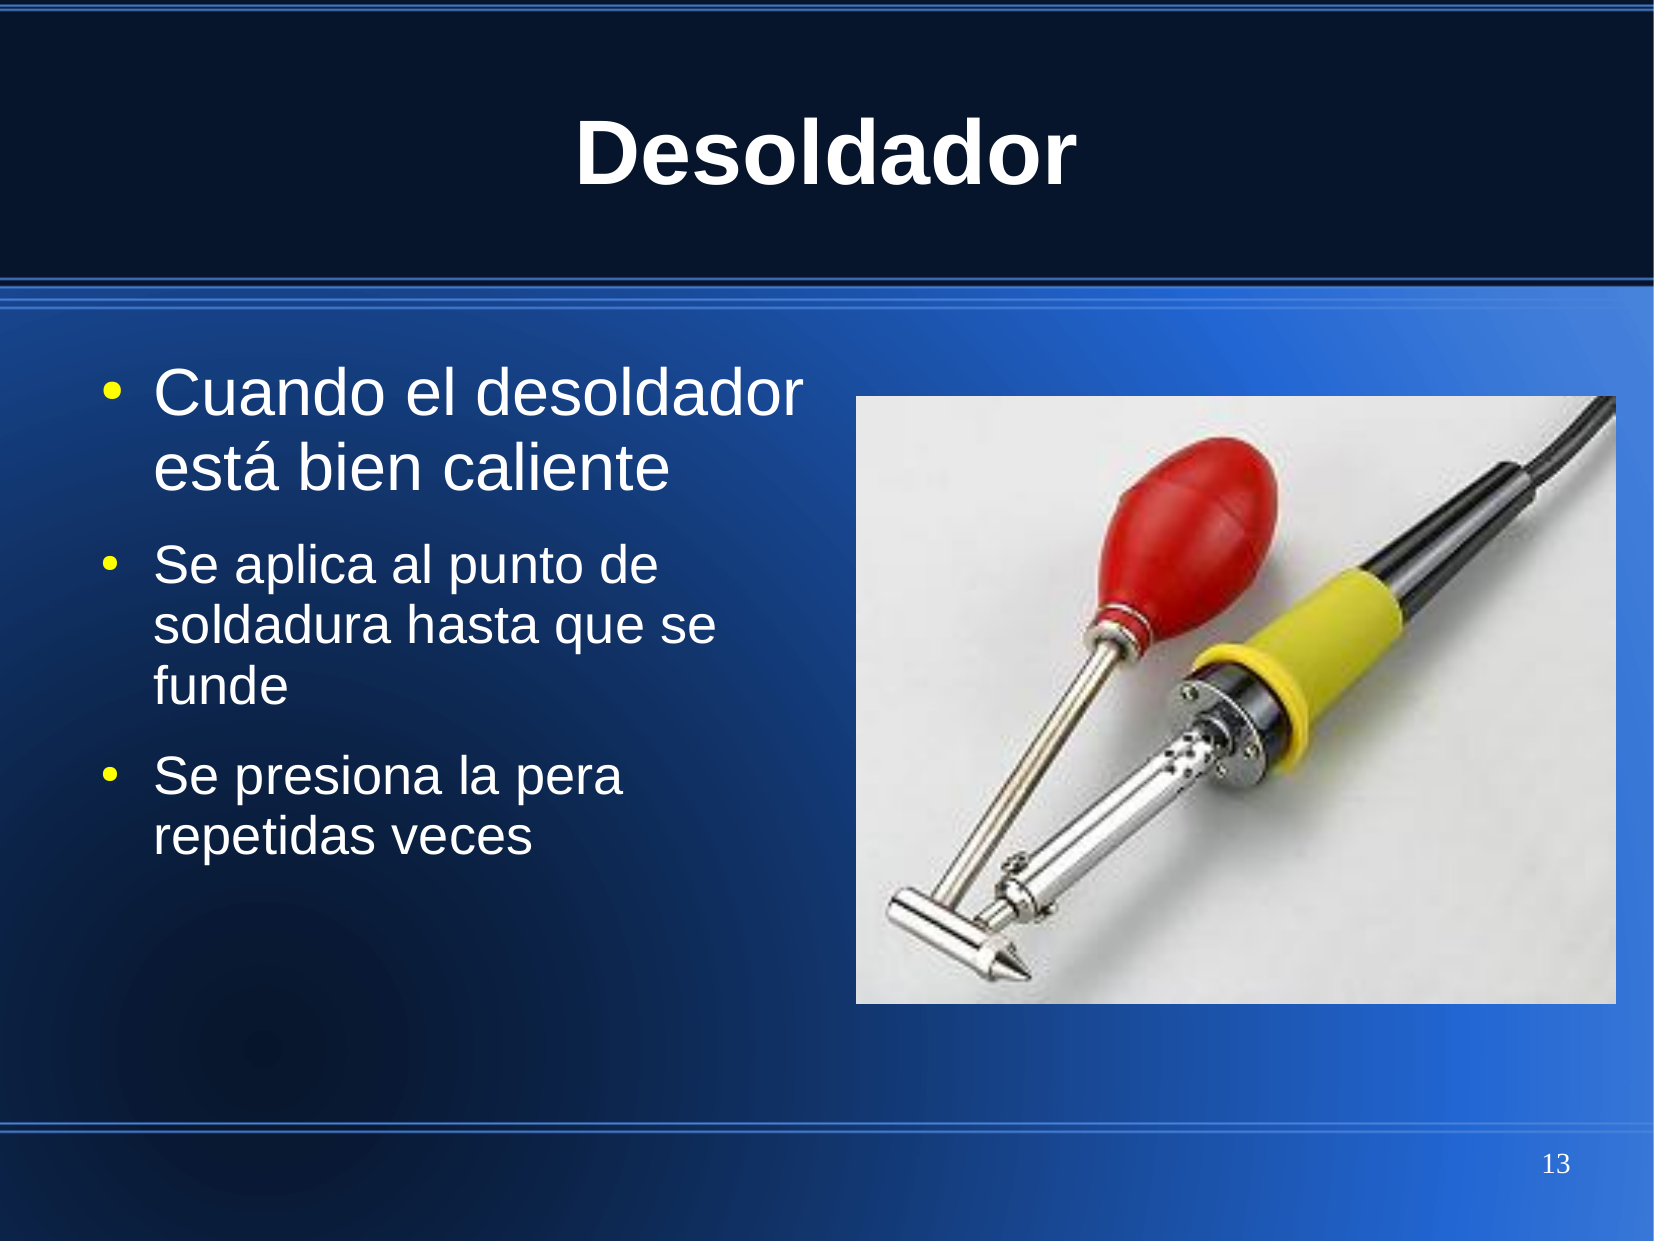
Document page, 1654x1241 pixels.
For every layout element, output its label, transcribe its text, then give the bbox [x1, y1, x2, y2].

picture [0, 0, 1654, 1241]
title Desoldador [82, 49, 1571, 257]
list Cuando el desoldador está bien caliente Se aplica al punto de soldadura hasta que se funde Se presiona la pera repetidas veces [82, 355, 809, 1241]
